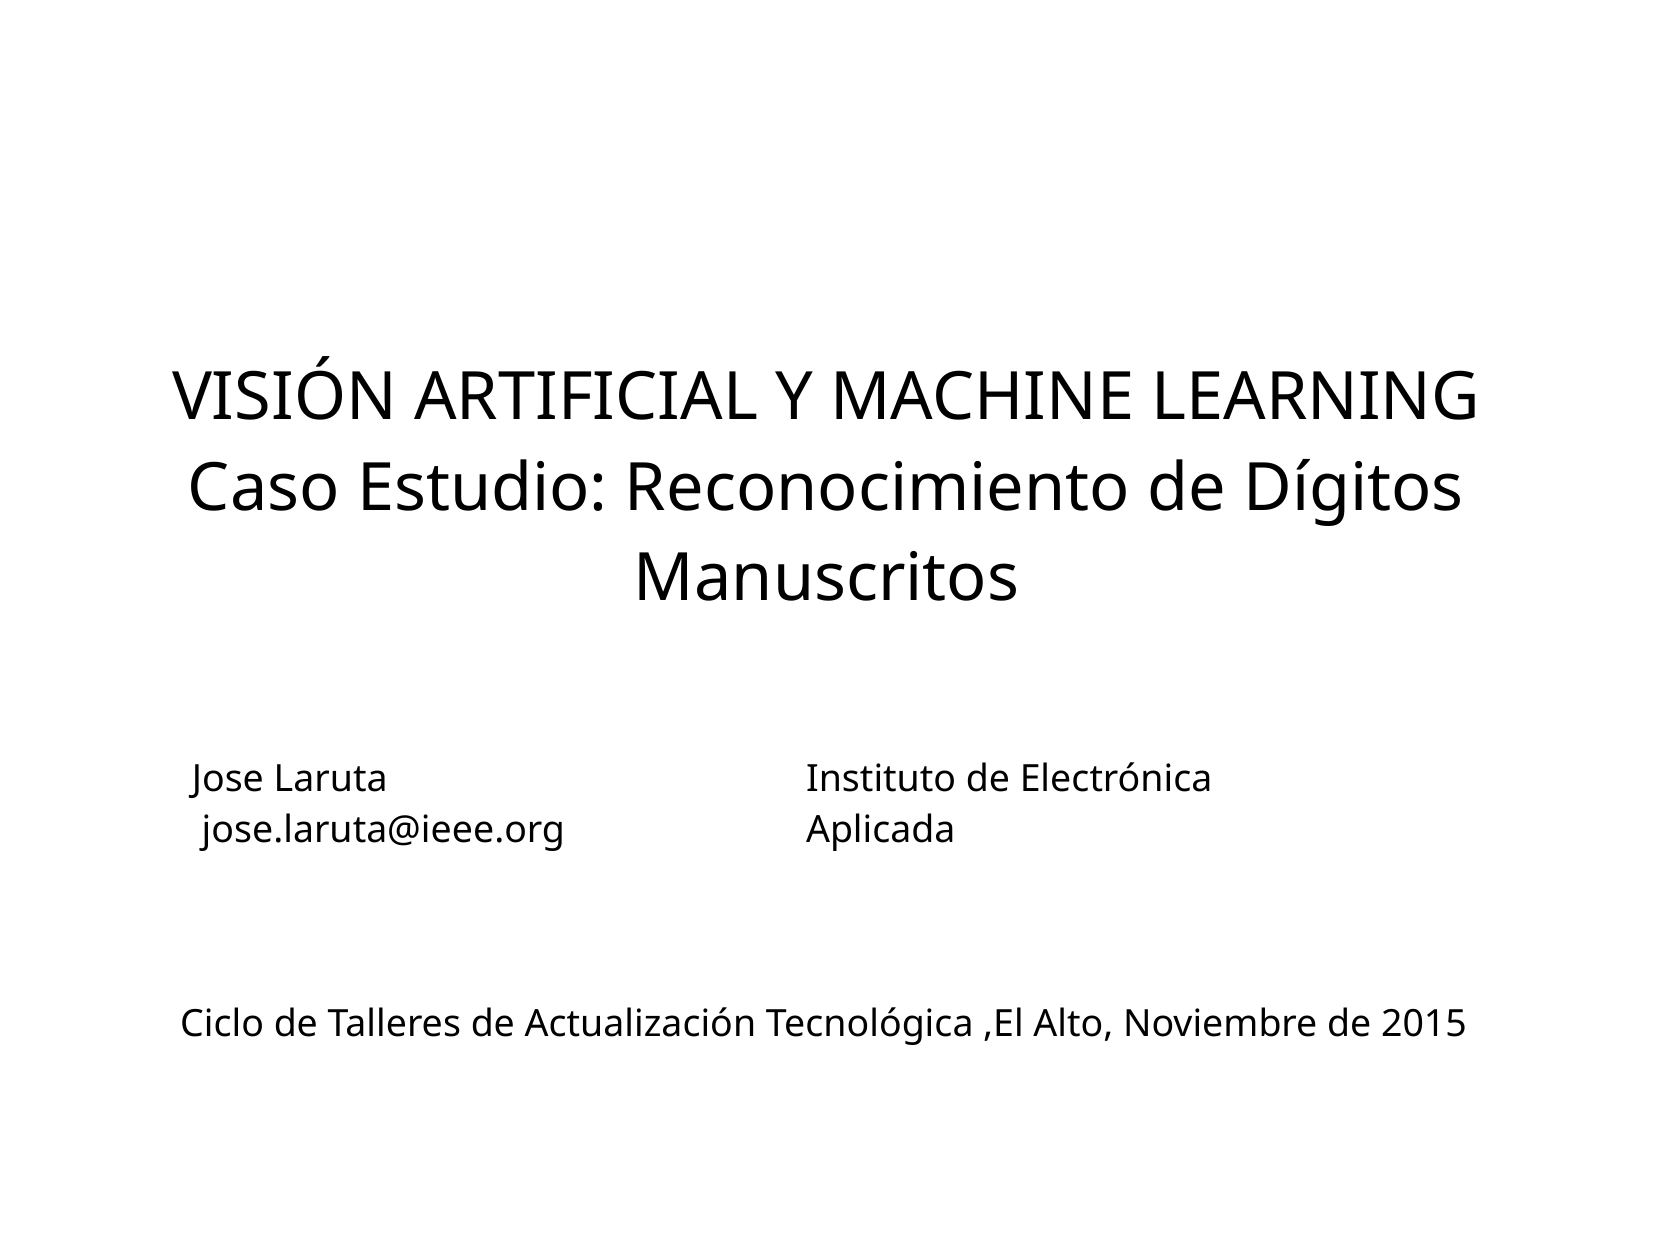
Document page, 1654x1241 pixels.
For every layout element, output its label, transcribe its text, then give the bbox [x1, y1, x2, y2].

text_box Instituto de Electrónica Aplicada [791, 744, 1323, 842]
text_box Jose Laruta jose.laruta@ieee.org [177, 744, 709, 842]
subtitle VISIÓN ARTIFICIAL Y MACHINE LEARNING Caso Estudio: Reconocimiento de Dígitos Manuscritos [82, 49, 1571, 1010]
text_box Ciclo de Talleres de Actualización Tecnológica ,El Alto, Noviembre de 2015 [165, 989, 1548, 1046]
